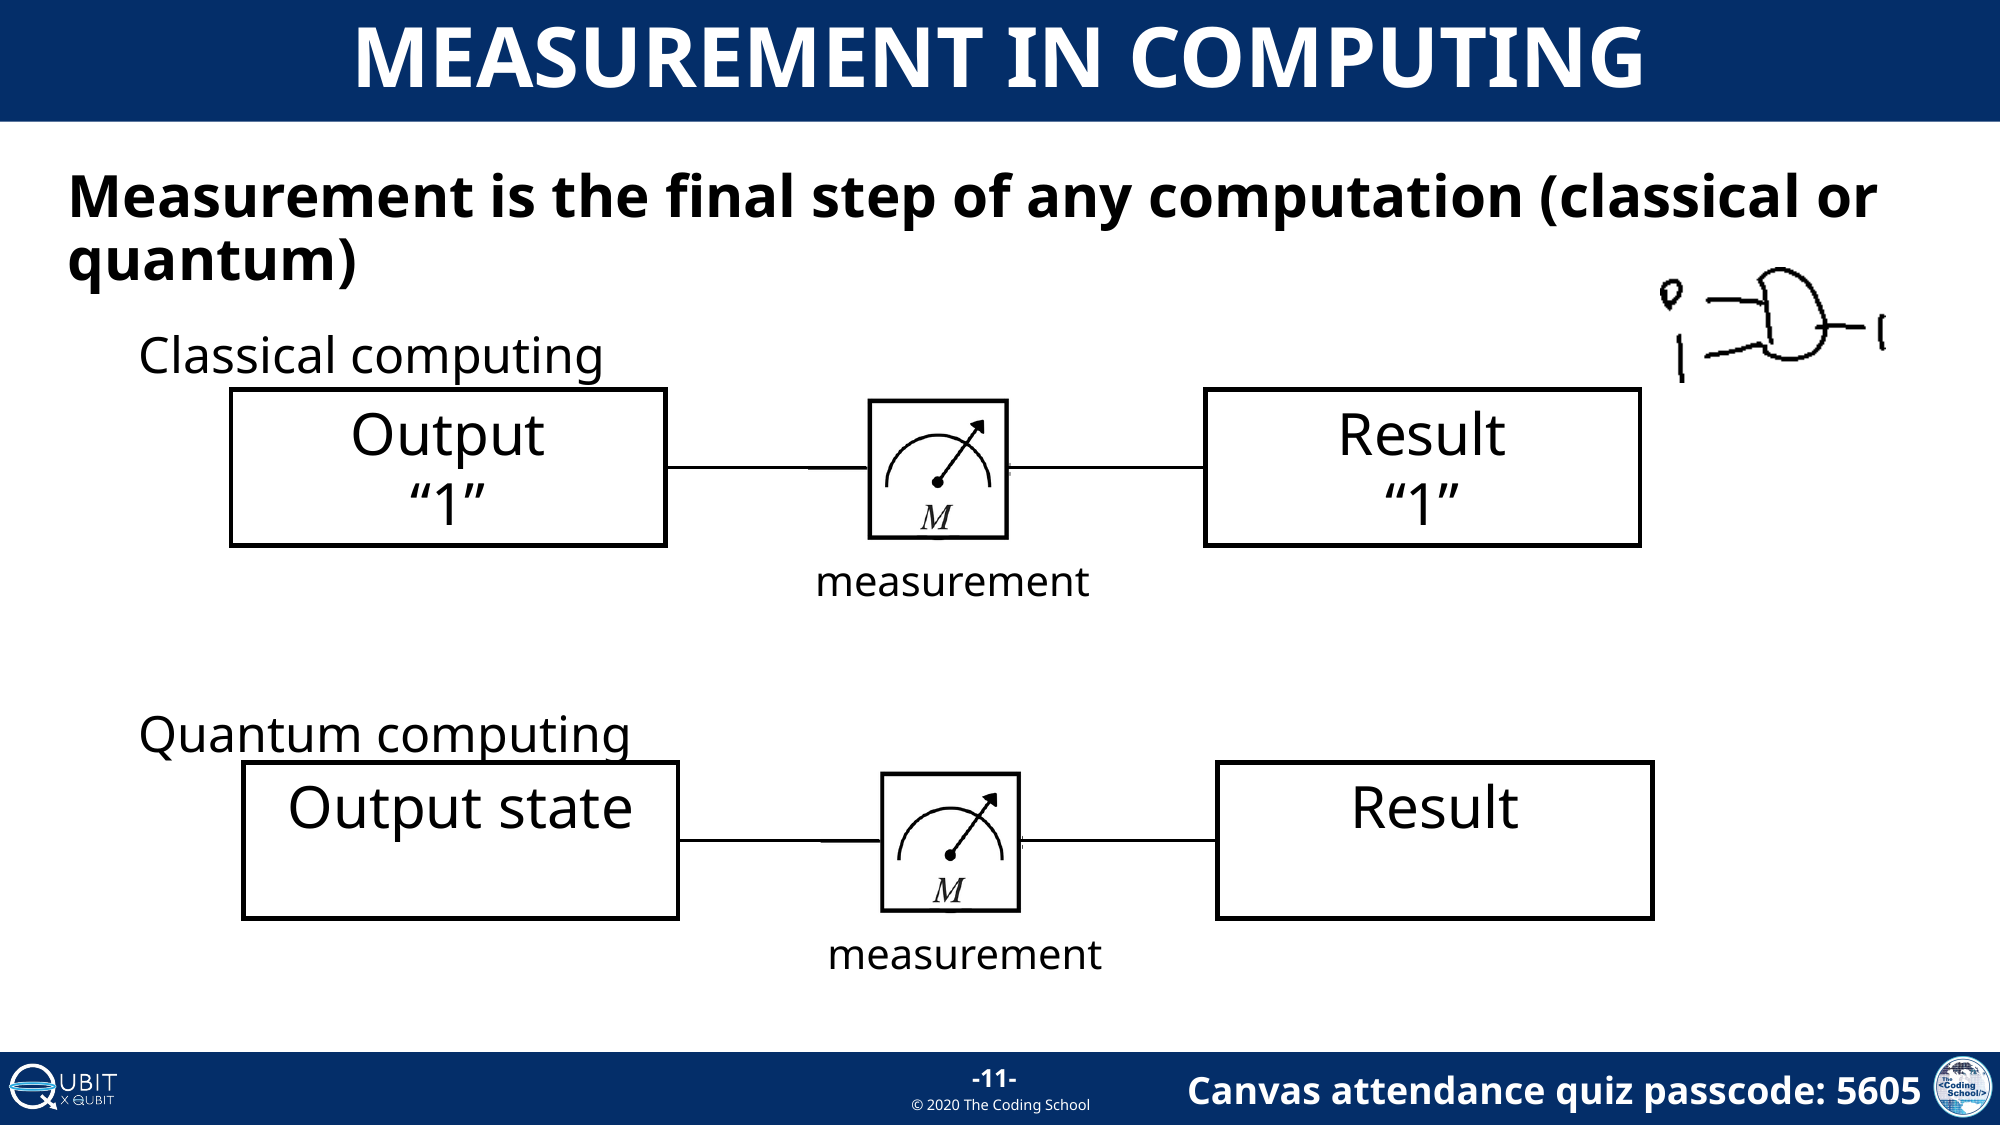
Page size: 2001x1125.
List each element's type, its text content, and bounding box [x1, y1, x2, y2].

title Measurement in computing [0, 0, 2000, 122]
picture [1660, 267, 1886, 383]
text_box Result “1” [1205, 389, 1640, 546]
text_box Output state [243, 762, 679, 919]
text_box measurement [812, 920, 1098, 987]
list Measurement is the final step of any computation (classical or quantum) [52, 159, 1940, 1014]
text_box measurement [799, 547, 1085, 614]
picture [808, 387, 1011, 547]
text_box Output “1” [231, 389, 666, 546]
text_box Classical computing [123, 315, 597, 392]
text_box -11- [945, 1050, 1044, 1110]
text_box Result [1217, 762, 1653, 919]
text_box Quantum computing [123, 695, 622, 772]
picture [820, 760, 1023, 920]
